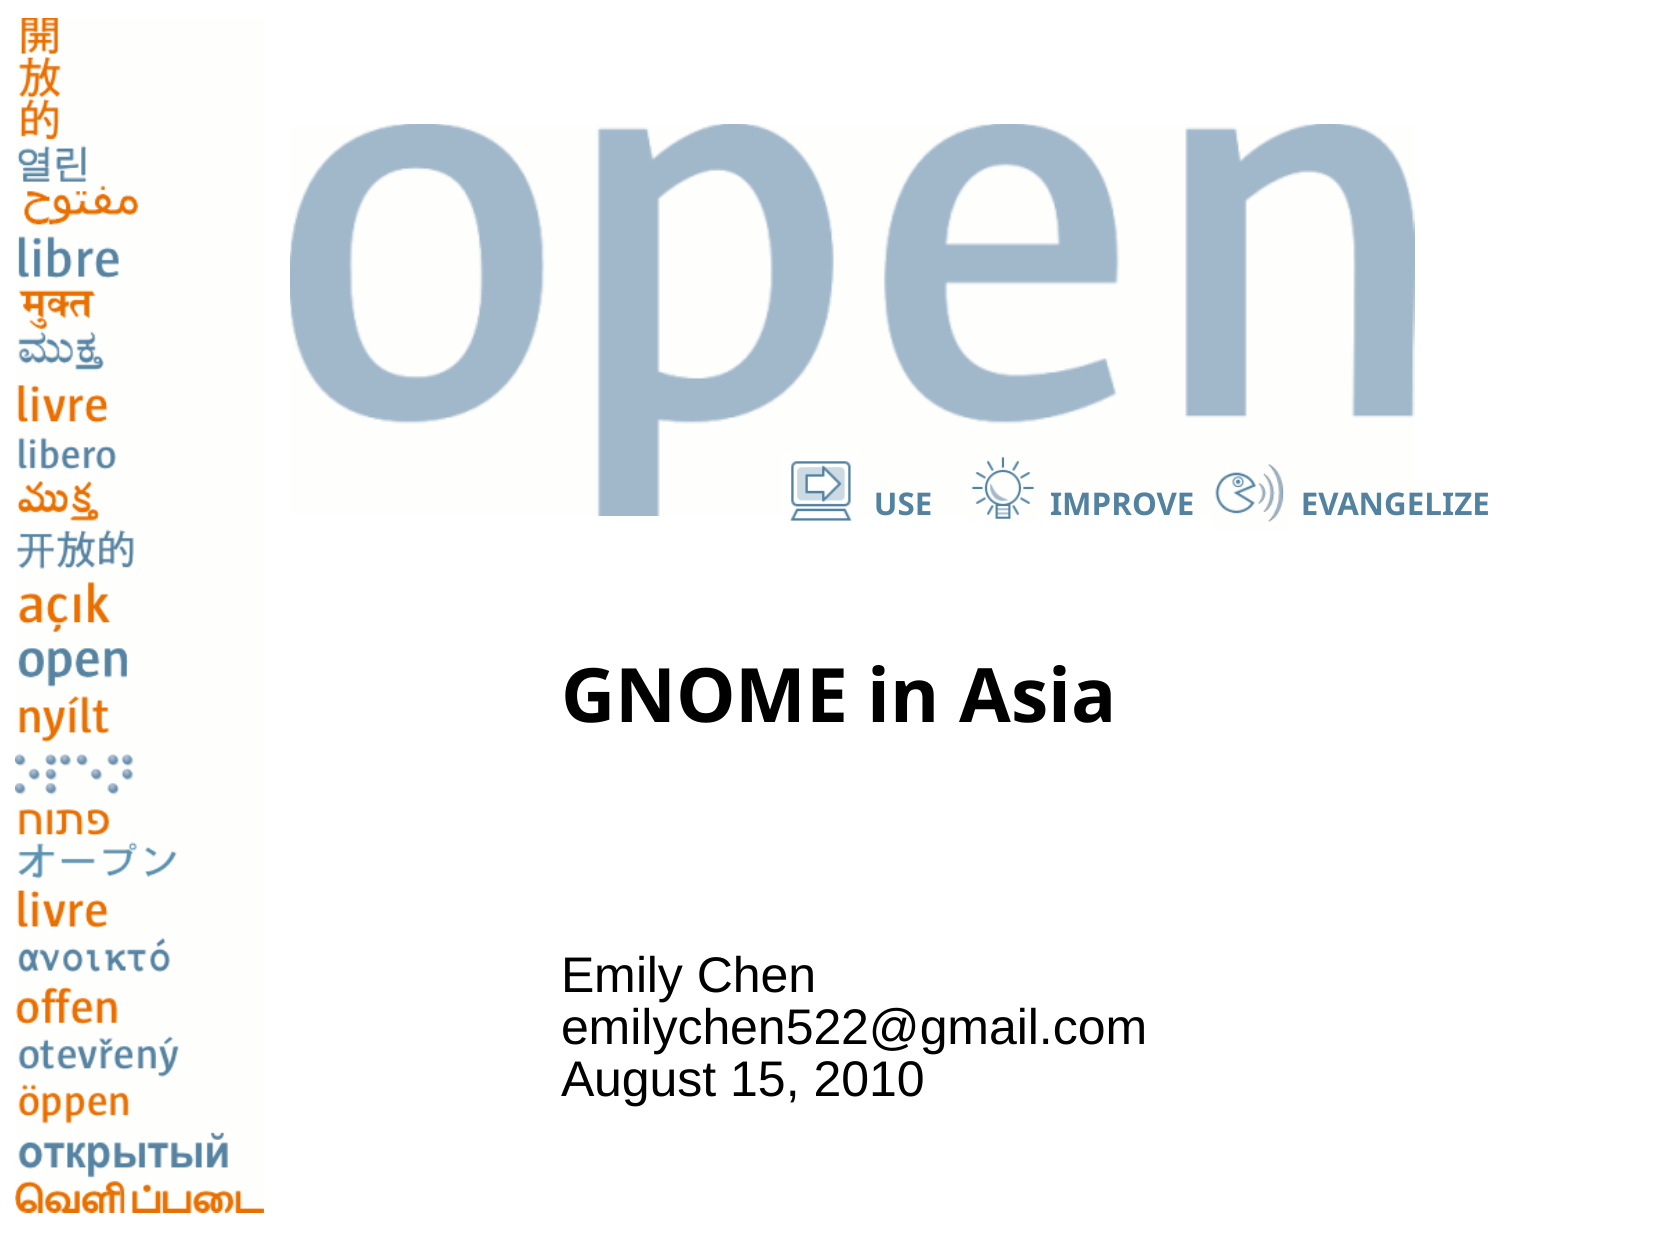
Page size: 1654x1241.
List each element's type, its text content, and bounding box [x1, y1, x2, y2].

picture [15, 18, 264, 1213]
title GNOME in Asia [561, 654, 1463, 739]
list Emily Chen emilychen522@gmail.com August 15, 2010 [561, 944, 1595, 1114]
picture [290, 124, 1415, 531]
